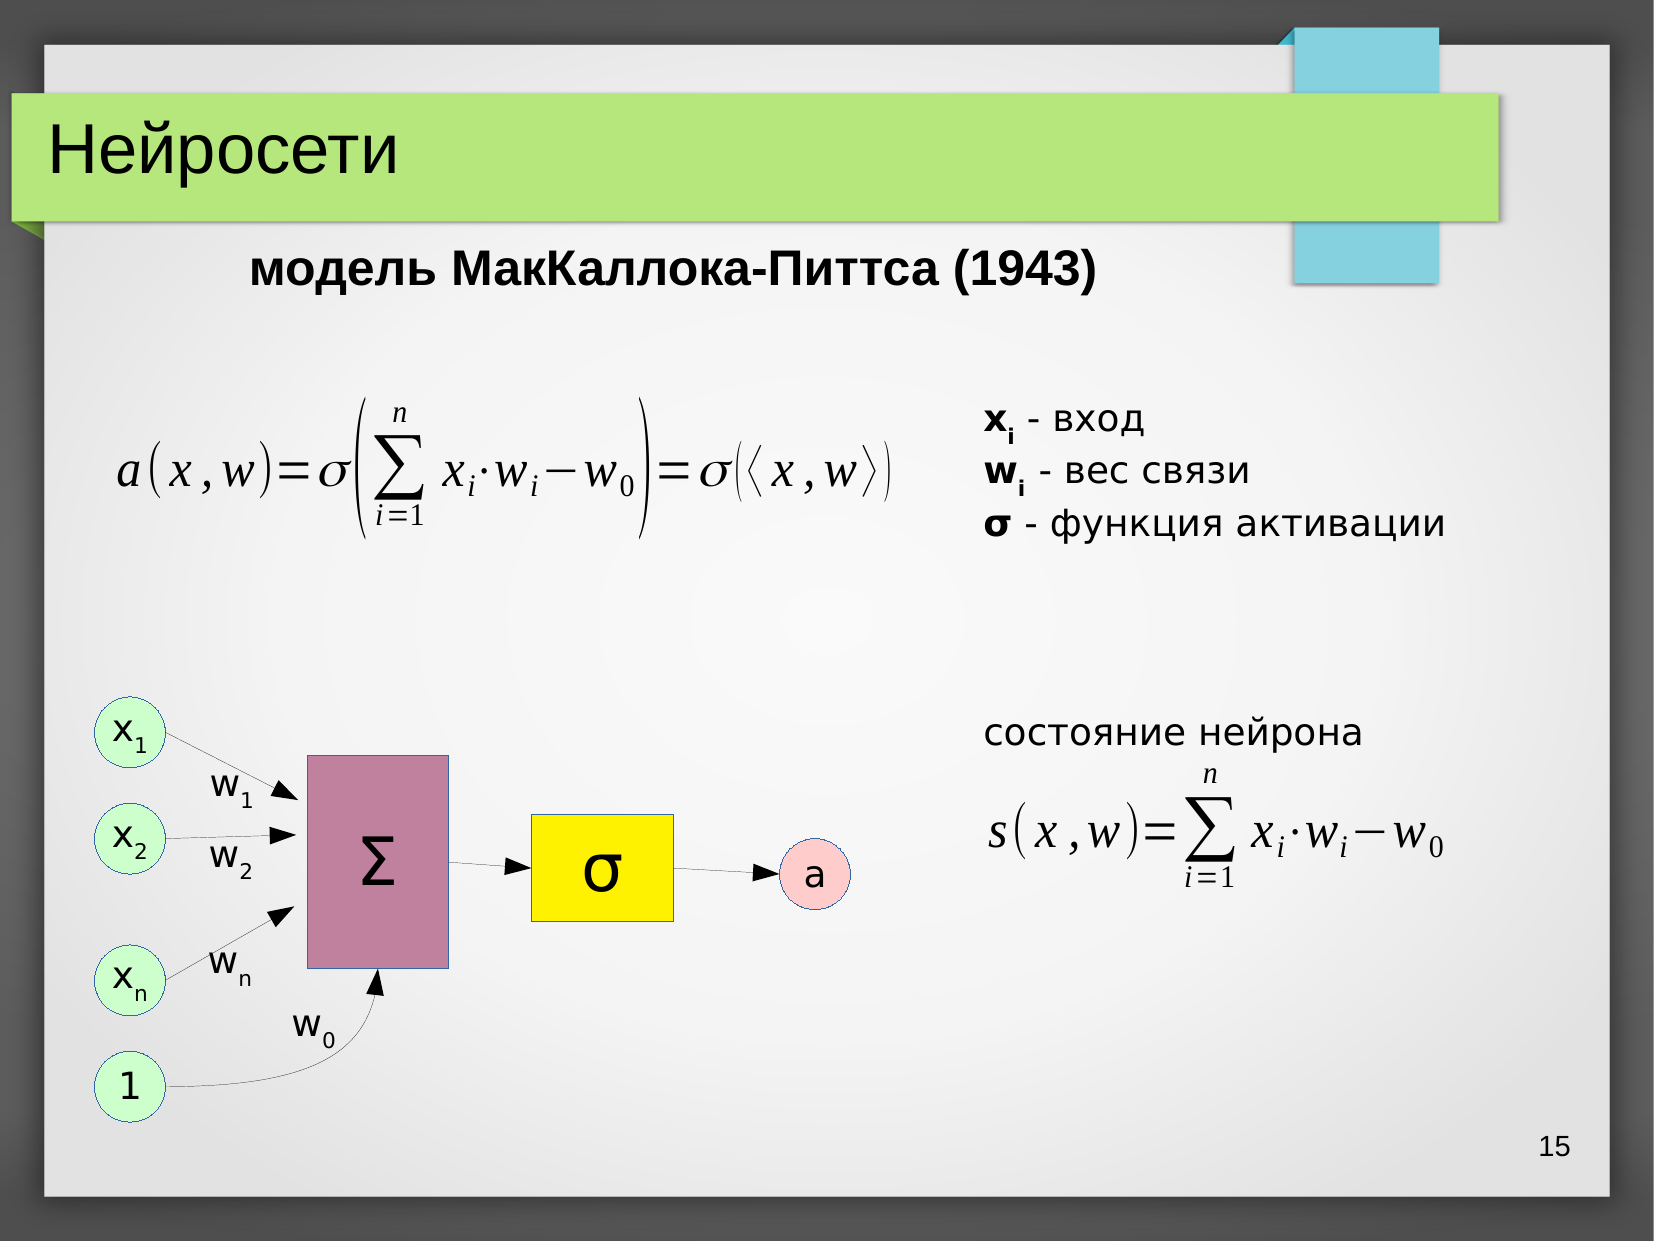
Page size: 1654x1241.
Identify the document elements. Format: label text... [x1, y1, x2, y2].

text_box σ [531, 814, 674, 922]
text_box xi - вход wi - вес связи σ - функция активации [968, 389, 1465, 553]
picture [0, 0, 1654, 1241]
text_box 1 [94, 1051, 166, 1123]
text_box a [779, 838, 851, 910]
text_box Σ [307, 755, 449, 969]
subtitle модель МакКаллока-Питтса (1943) [200, 236, 1146, 301]
chart [980, 762, 1451, 898]
text_box x1 [94, 696, 166, 768]
text_box x2 [94, 803, 166, 875]
title Нейросети [47, 109, 1501, 189]
chart [108, 394, 898, 544]
text_box состояние нейрона [968, 703, 1394, 762]
text_box xn [94, 944, 166, 1016]
